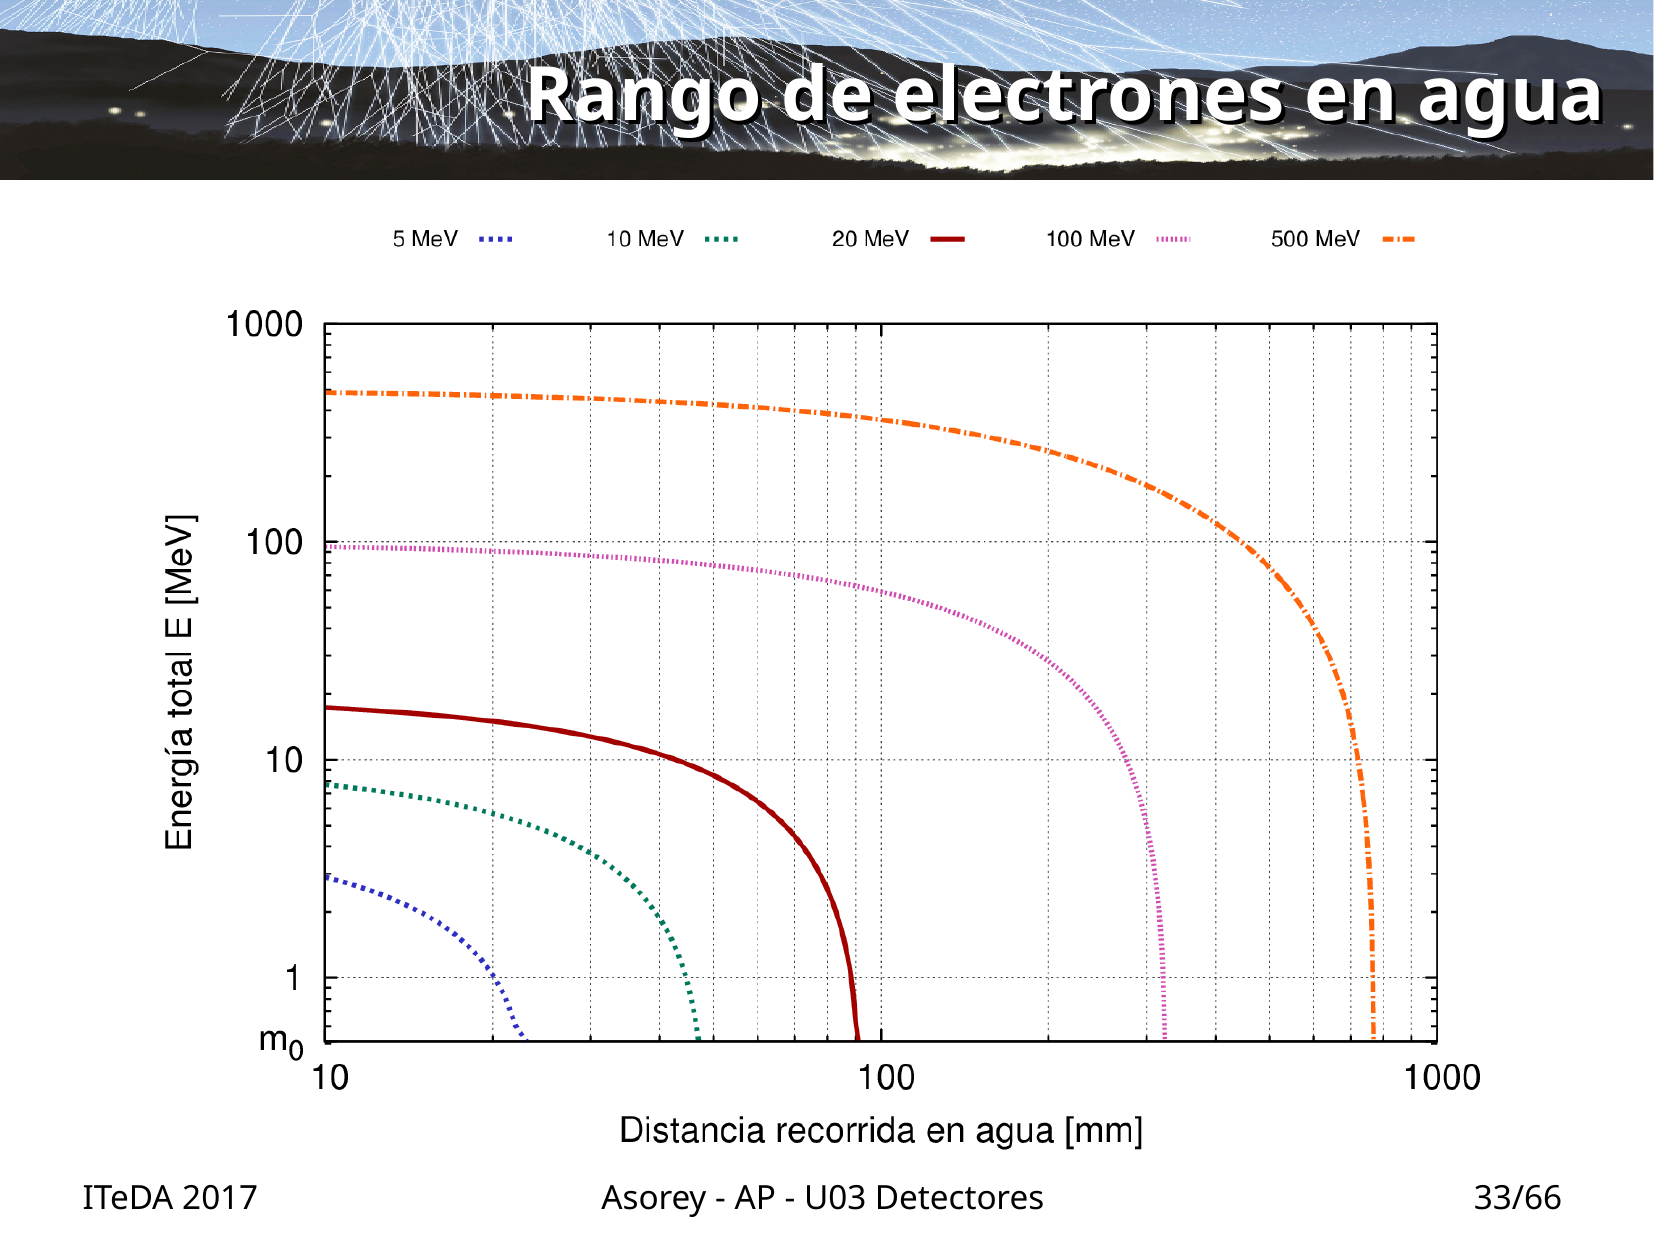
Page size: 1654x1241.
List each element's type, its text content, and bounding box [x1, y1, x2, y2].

picture [0, 0, 1654, 180]
title Rango de electrones en agua [45, 15, 1606, 166]
picture [150, 209, 1501, 1156]
